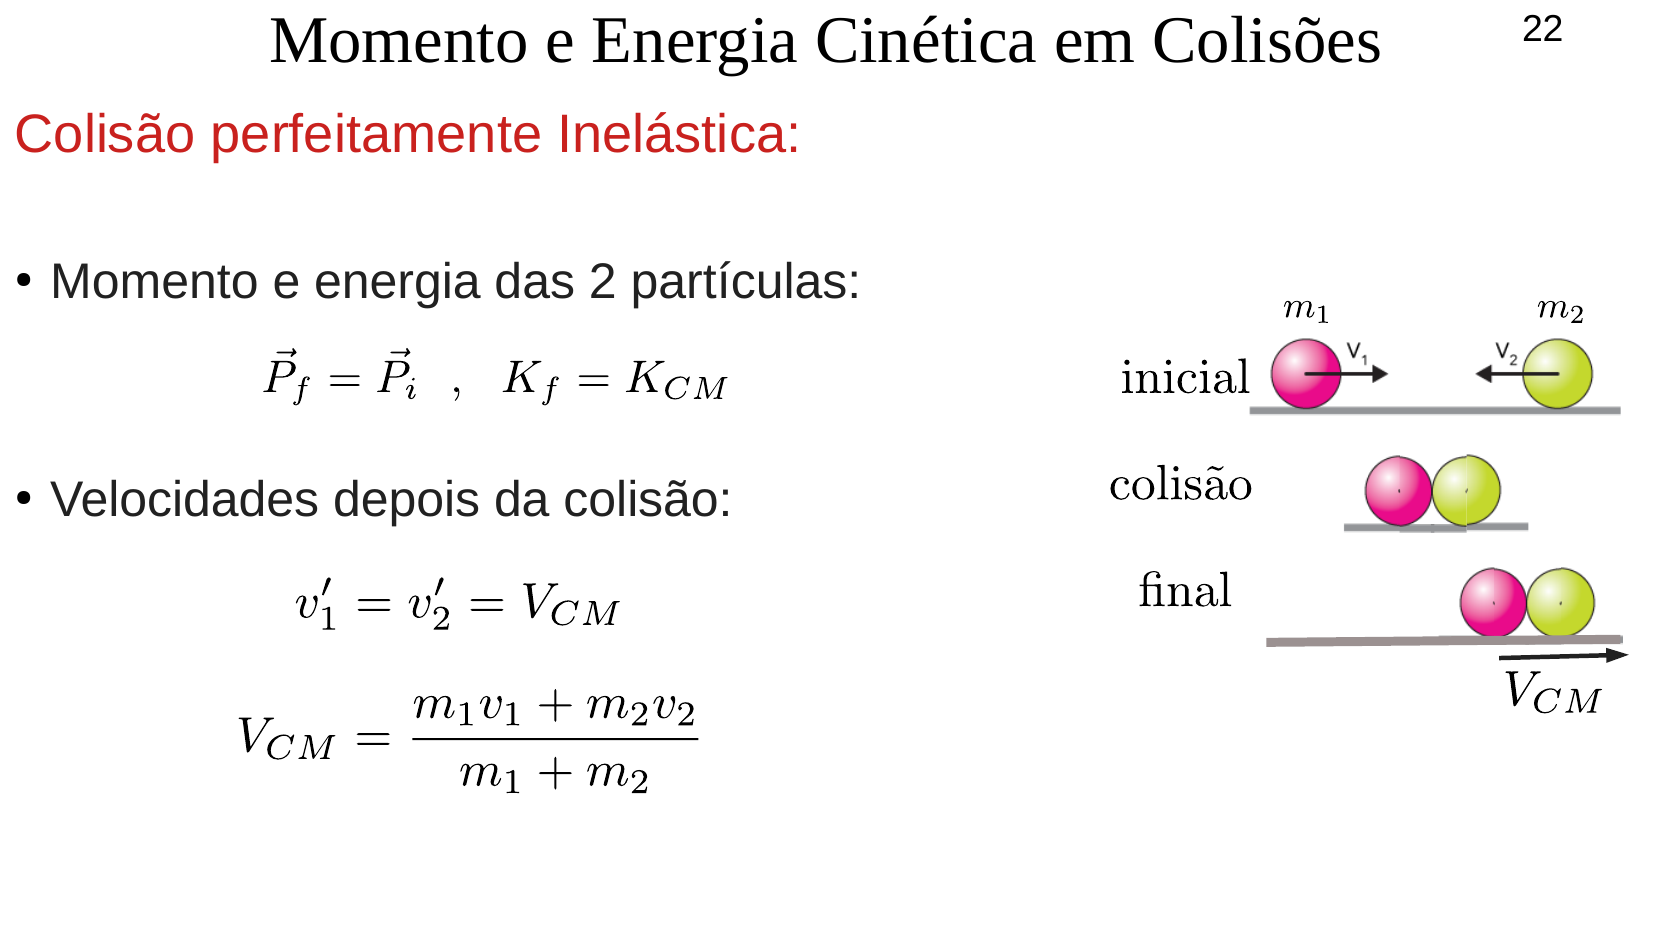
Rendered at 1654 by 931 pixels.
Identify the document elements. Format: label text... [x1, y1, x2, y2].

picture [1500, 669, 1605, 716]
picture [1108, 464, 1252, 500]
picture [1343, 450, 1529, 536]
text_box Momento e Energia Cinética em Colisões [254, 0, 1400, 99]
picture [1438, 562, 1623, 648]
picture [1138, 571, 1232, 607]
text_box Colisão perfeitamente Inelástica: Momento e energia das 2 partículas: Velocidades depois da colisão: [0, 96, 1654, 559]
text_box <number> [1507, 0, 1654, 71]
picture [1281, 299, 1330, 325]
picture [235, 688, 699, 794]
picture [259, 346, 730, 408]
picture [1120, 335, 1621, 419]
picture [294, 577, 620, 630]
picture [1535, 299, 1585, 325]
